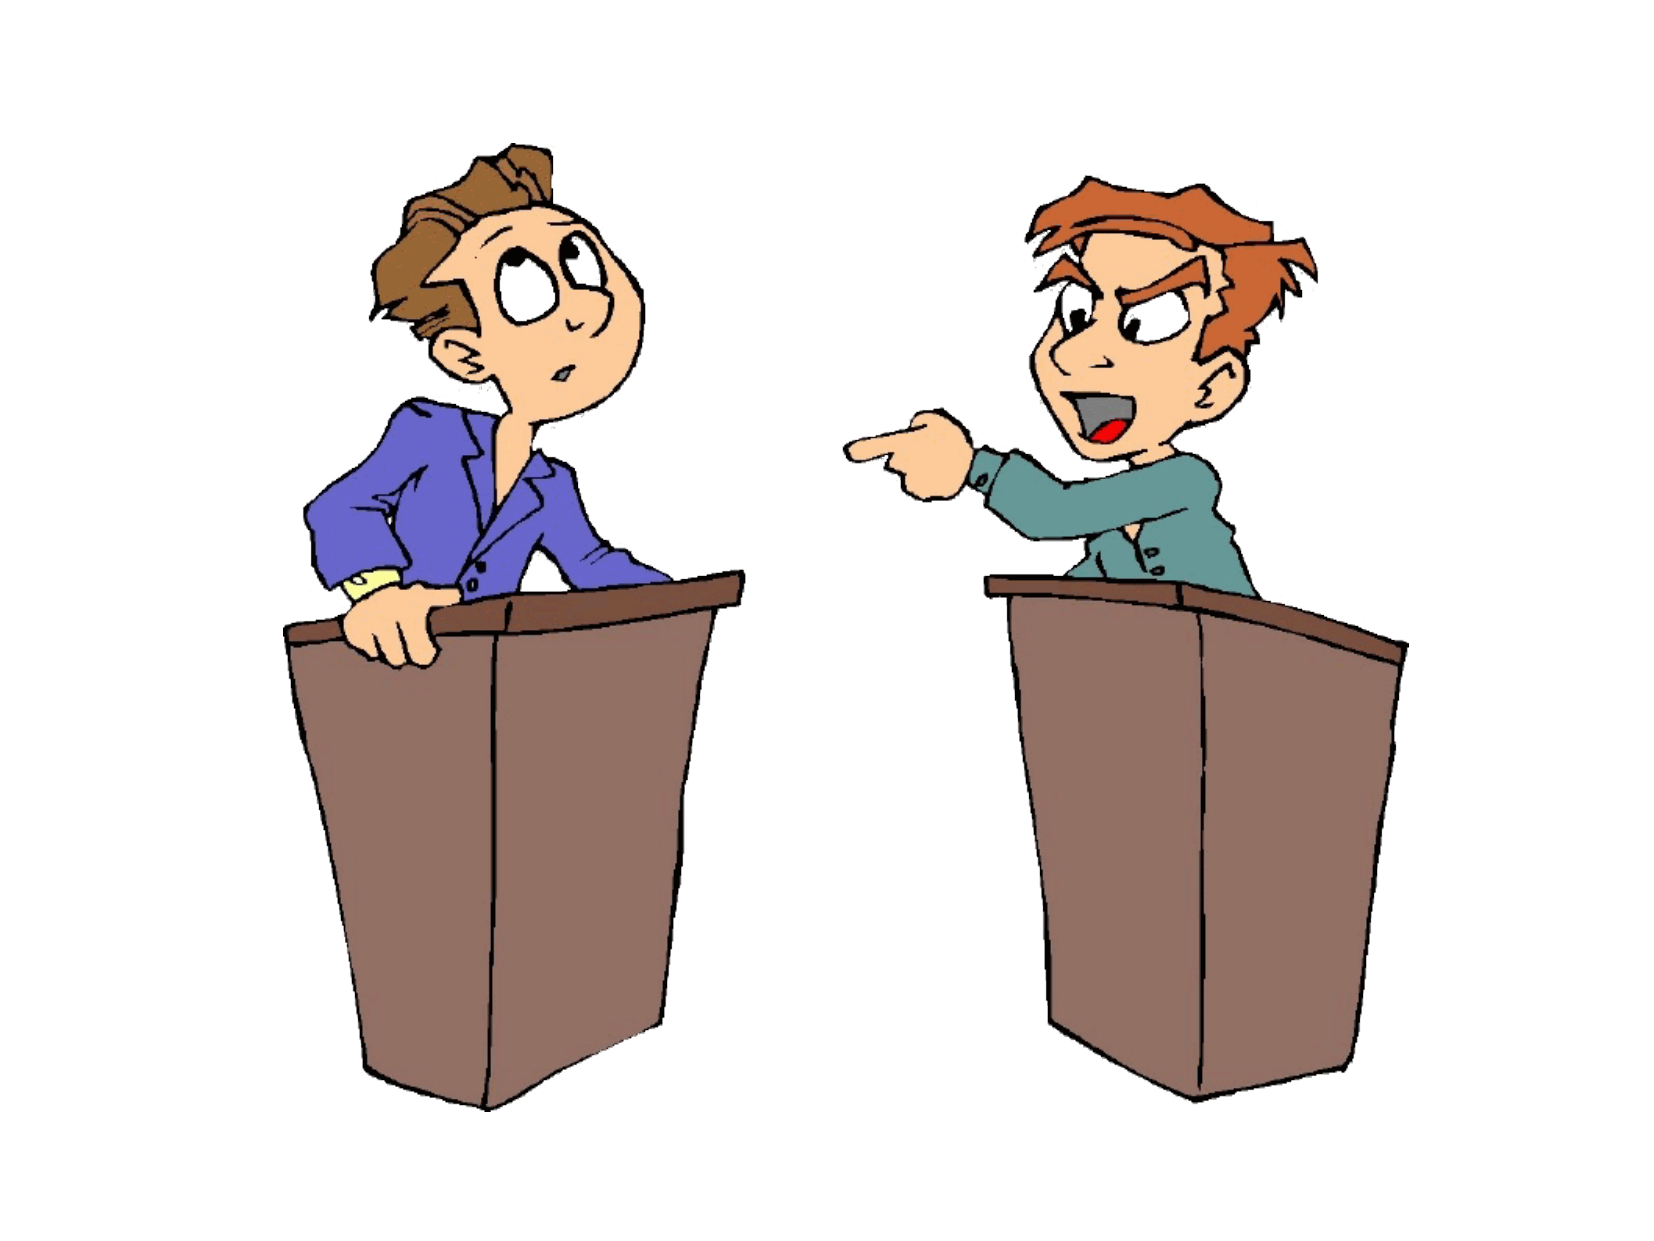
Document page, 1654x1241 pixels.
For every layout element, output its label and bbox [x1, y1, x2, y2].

picture [283, 143, 1409, 1112]
